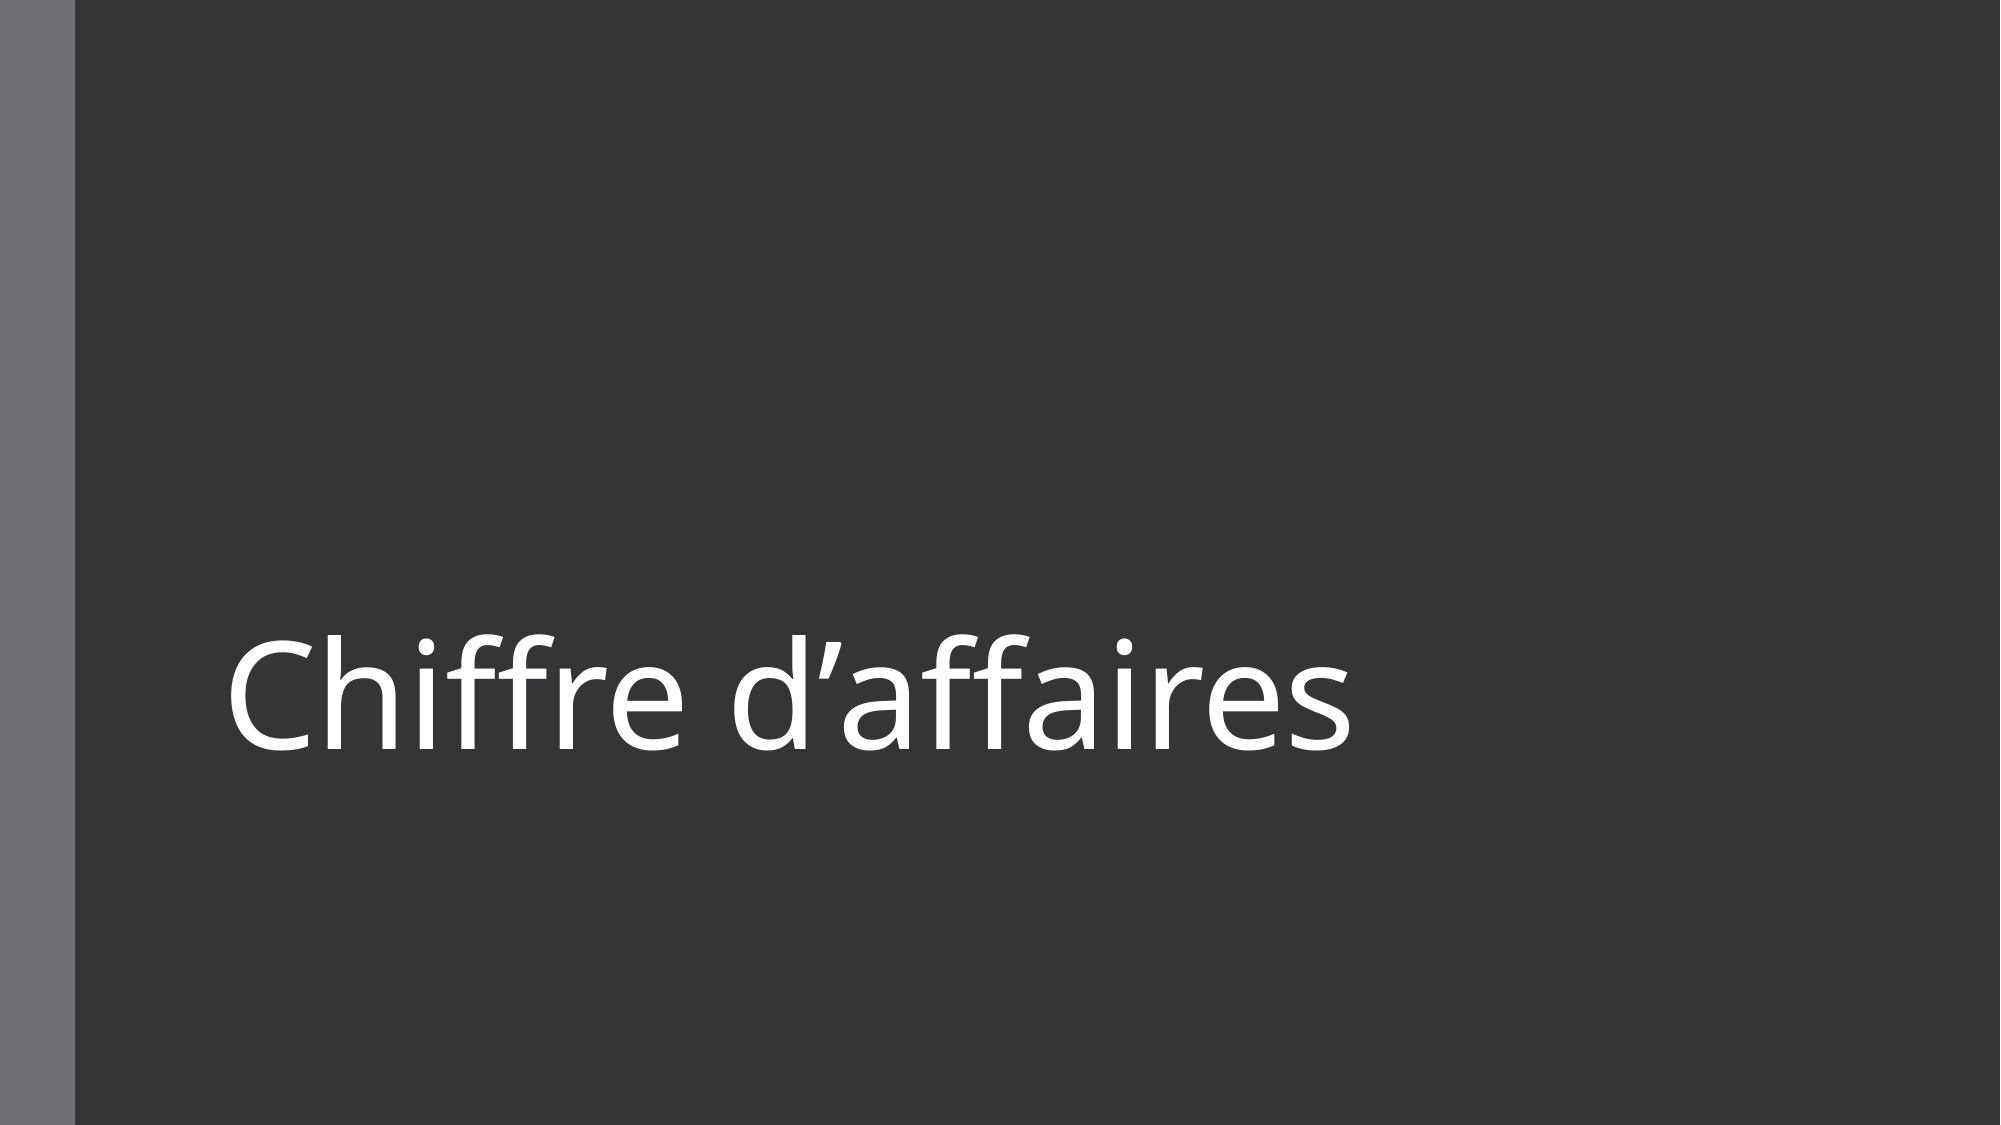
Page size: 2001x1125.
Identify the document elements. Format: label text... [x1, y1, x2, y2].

title Chiffre d’affaires [206, 124, 1752, 788]
